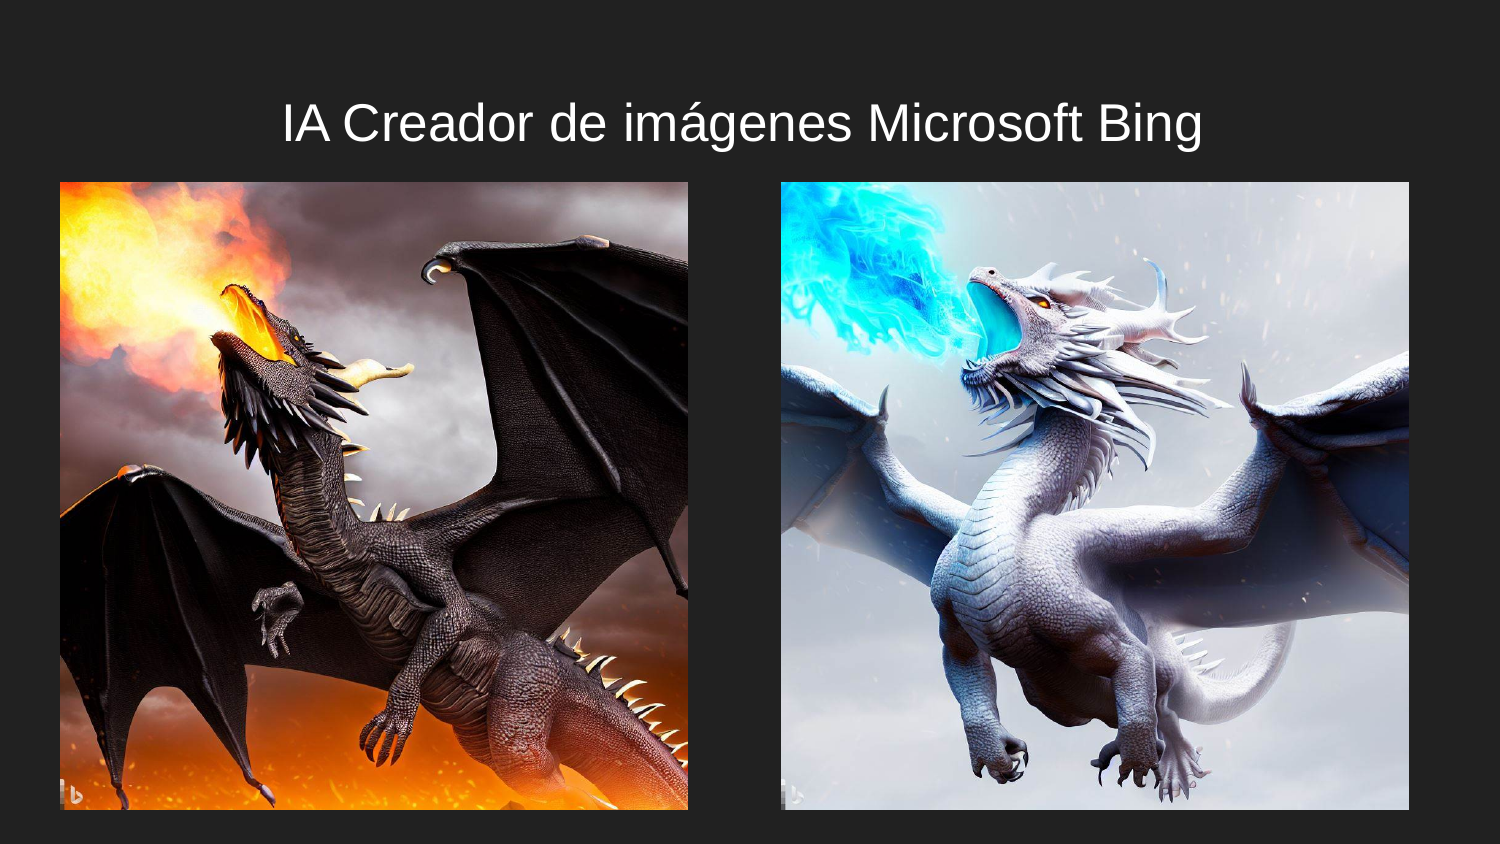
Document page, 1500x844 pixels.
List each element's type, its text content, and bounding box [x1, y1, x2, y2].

title IA Creador de imágenes Microsoft Bing [51, 72, 1449, 167]
picture [781, 182, 1409, 810]
picture [60, 182, 688, 810]
